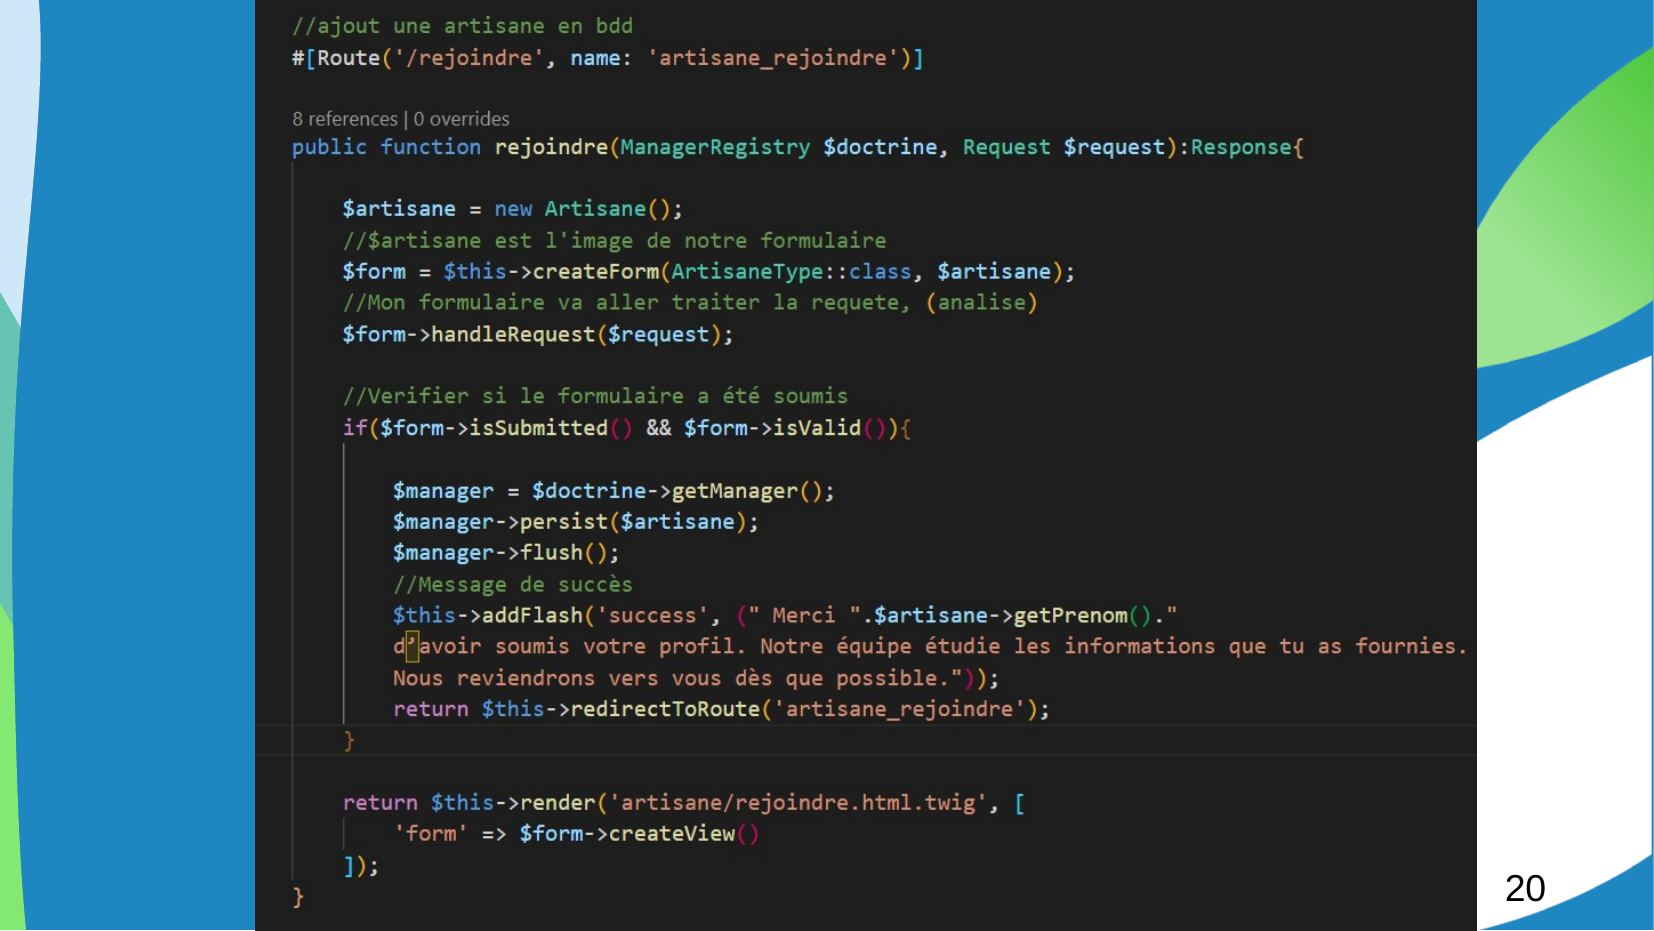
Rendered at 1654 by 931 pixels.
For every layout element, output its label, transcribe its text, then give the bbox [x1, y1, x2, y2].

text_box <numéro> [1490, 860, 1654, 931]
picture [255, 0, 1654, 931]
